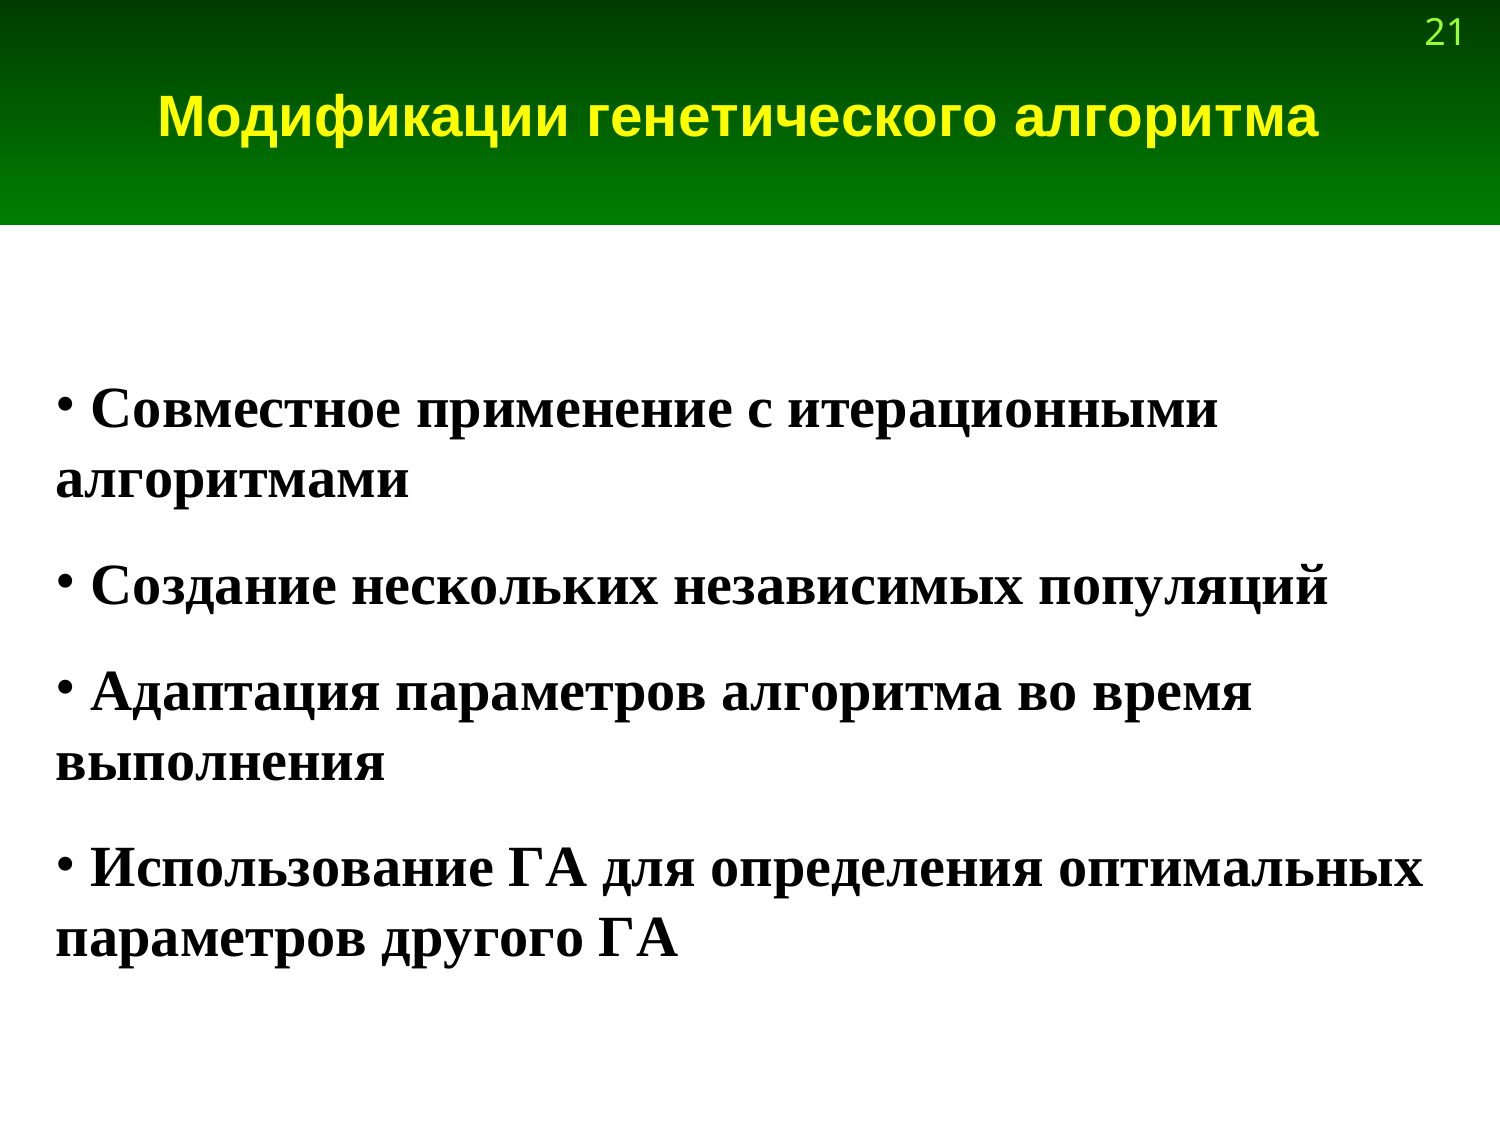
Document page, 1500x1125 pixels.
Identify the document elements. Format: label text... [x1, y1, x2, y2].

text_box Совместное применение с итерационными алгоритмами Создание нескольких независимых популяций Адаптация параметров алгоритма во время выполнения Использование ГА для определения оптимальных параметров другого ГА [41, 361, 1459, 977]
title Модификации генетического алгоритма [88, 18, 1389, 207]
